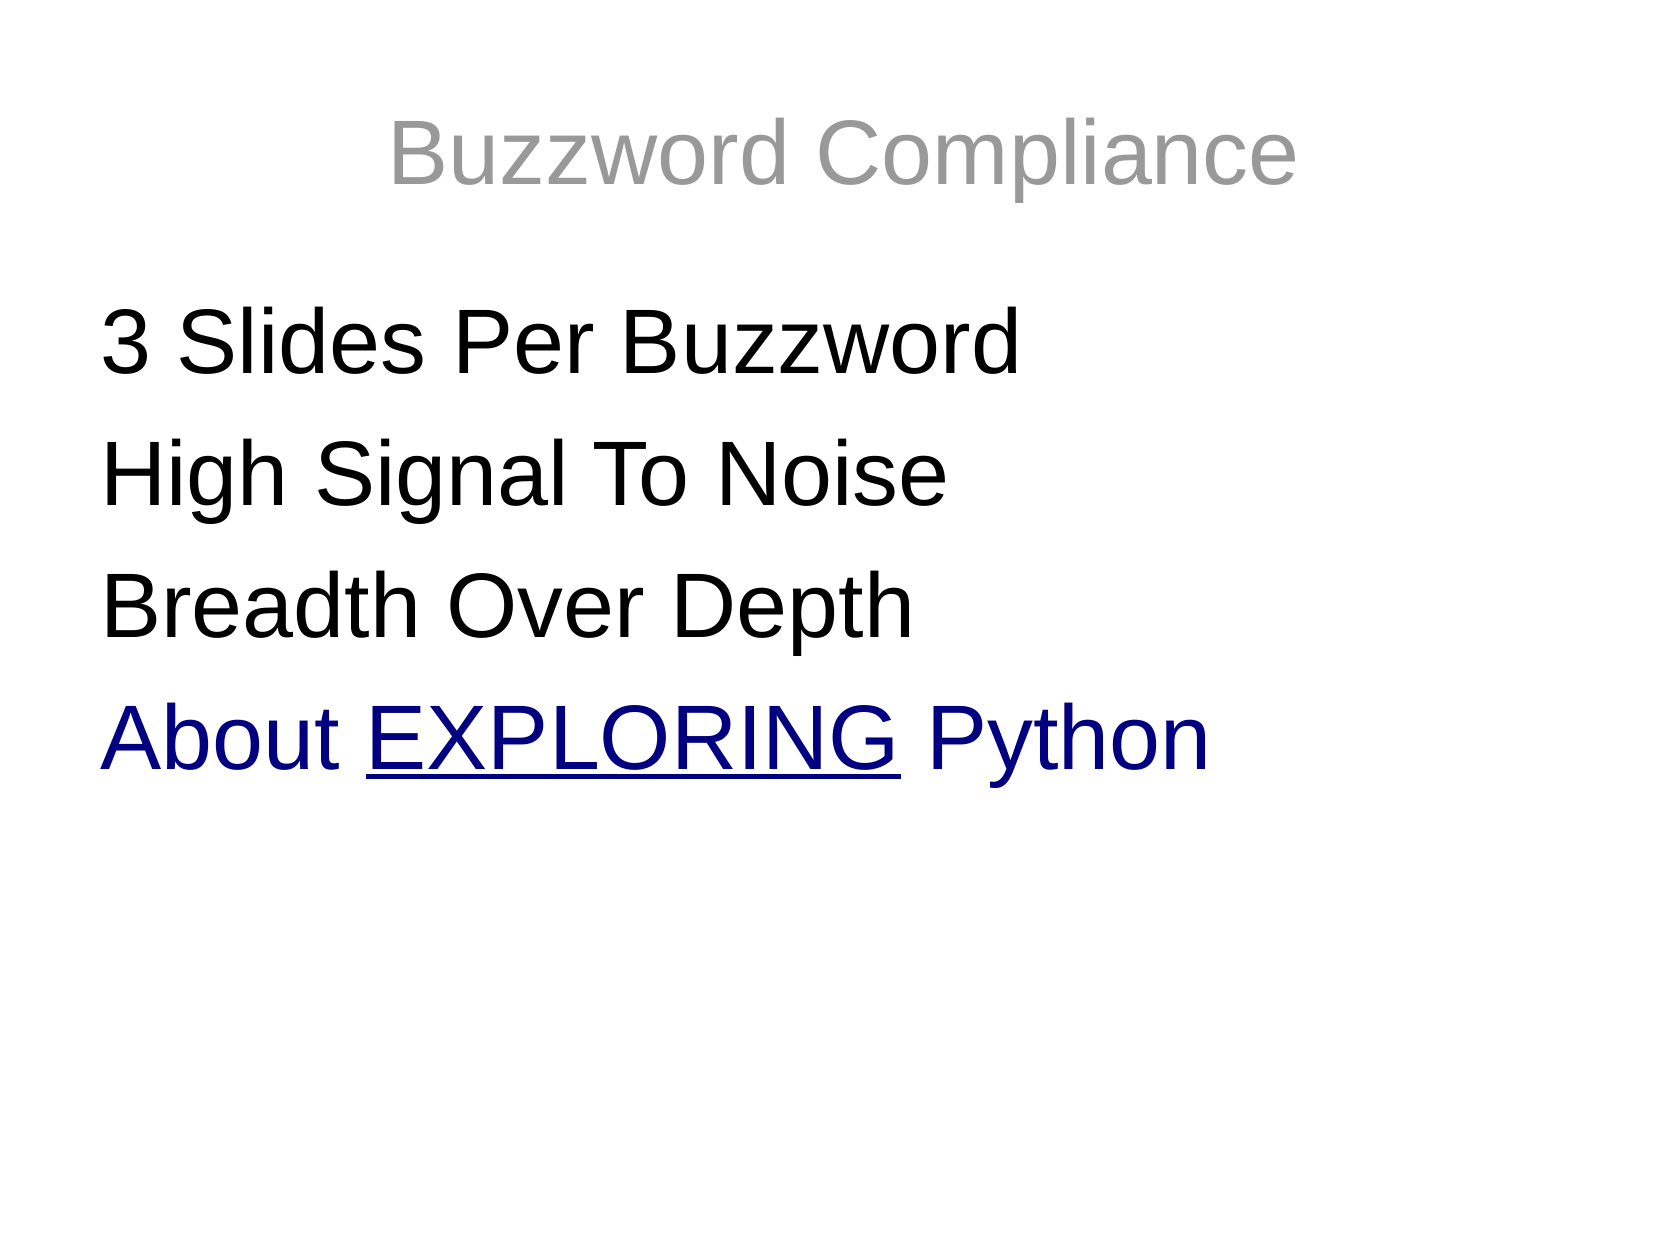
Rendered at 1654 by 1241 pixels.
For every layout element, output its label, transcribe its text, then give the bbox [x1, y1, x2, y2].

title Buzzword Compliance [82, 49, 1571, 257]
list 3 Slides Per Buzzword High Signal To Noise Breadth Over Depth About EXPLORING Python [82, 290, 1571, 1094]
